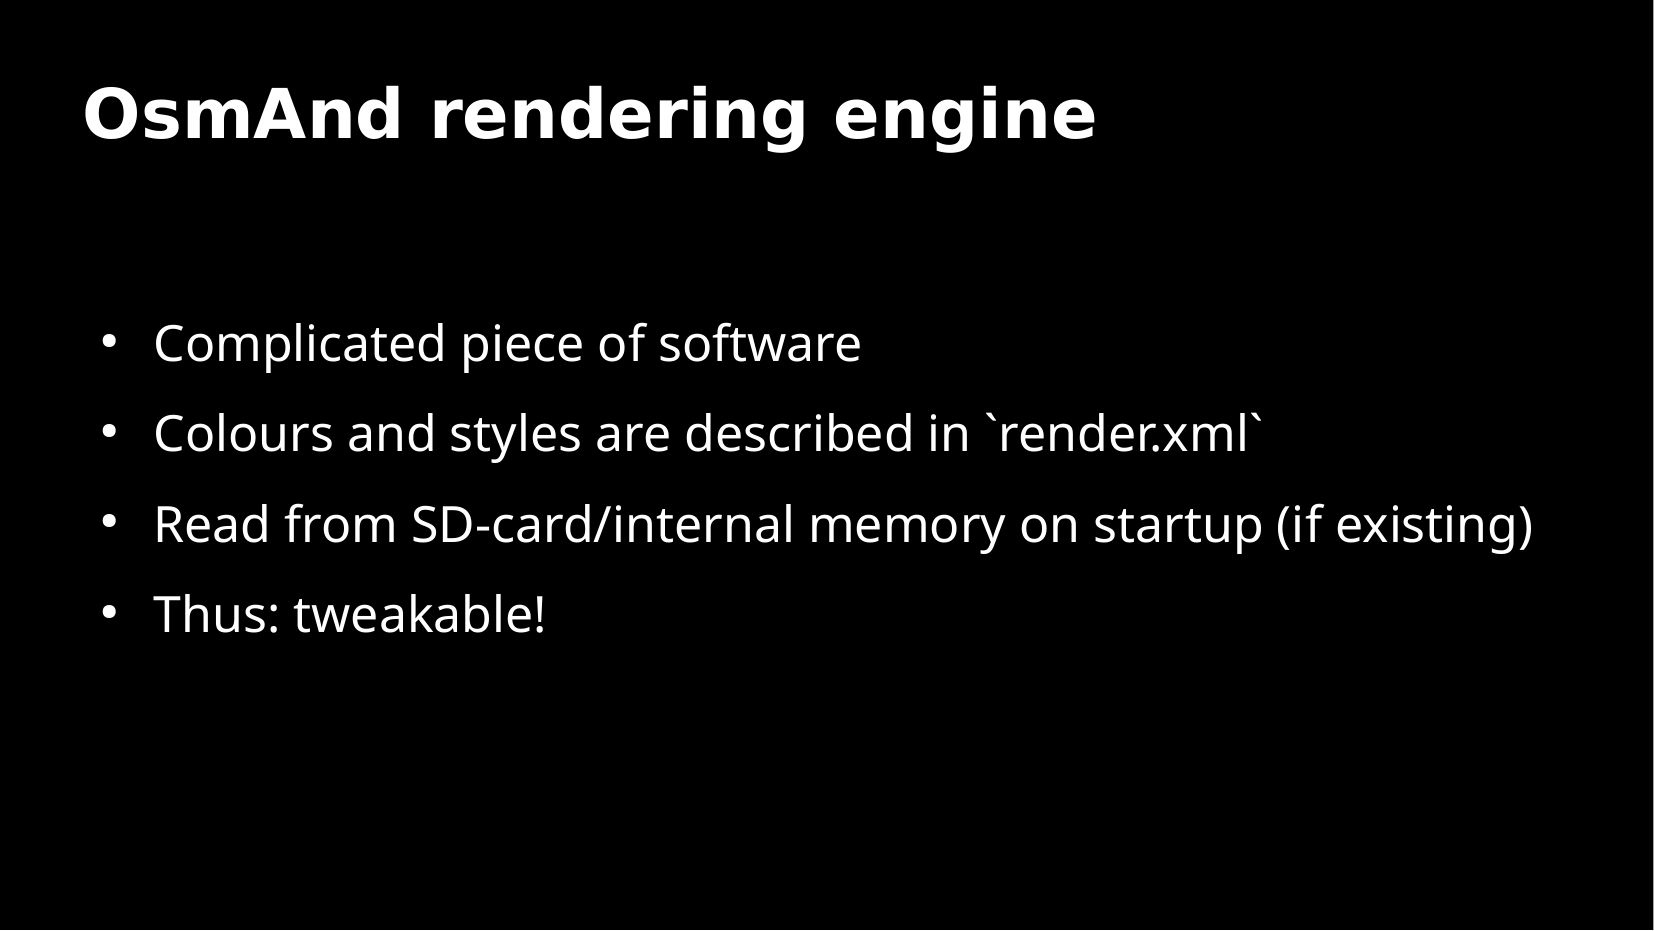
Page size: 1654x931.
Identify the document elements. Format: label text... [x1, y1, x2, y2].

title OsmAnd rendering engine [82, 37, 1571, 193]
list Complicated piece of software Colours and styles are described in `render.xml` Read from SD-card/internal memory on startup (if existing) Thus: tweakable! [82, 217, 1571, 758]
